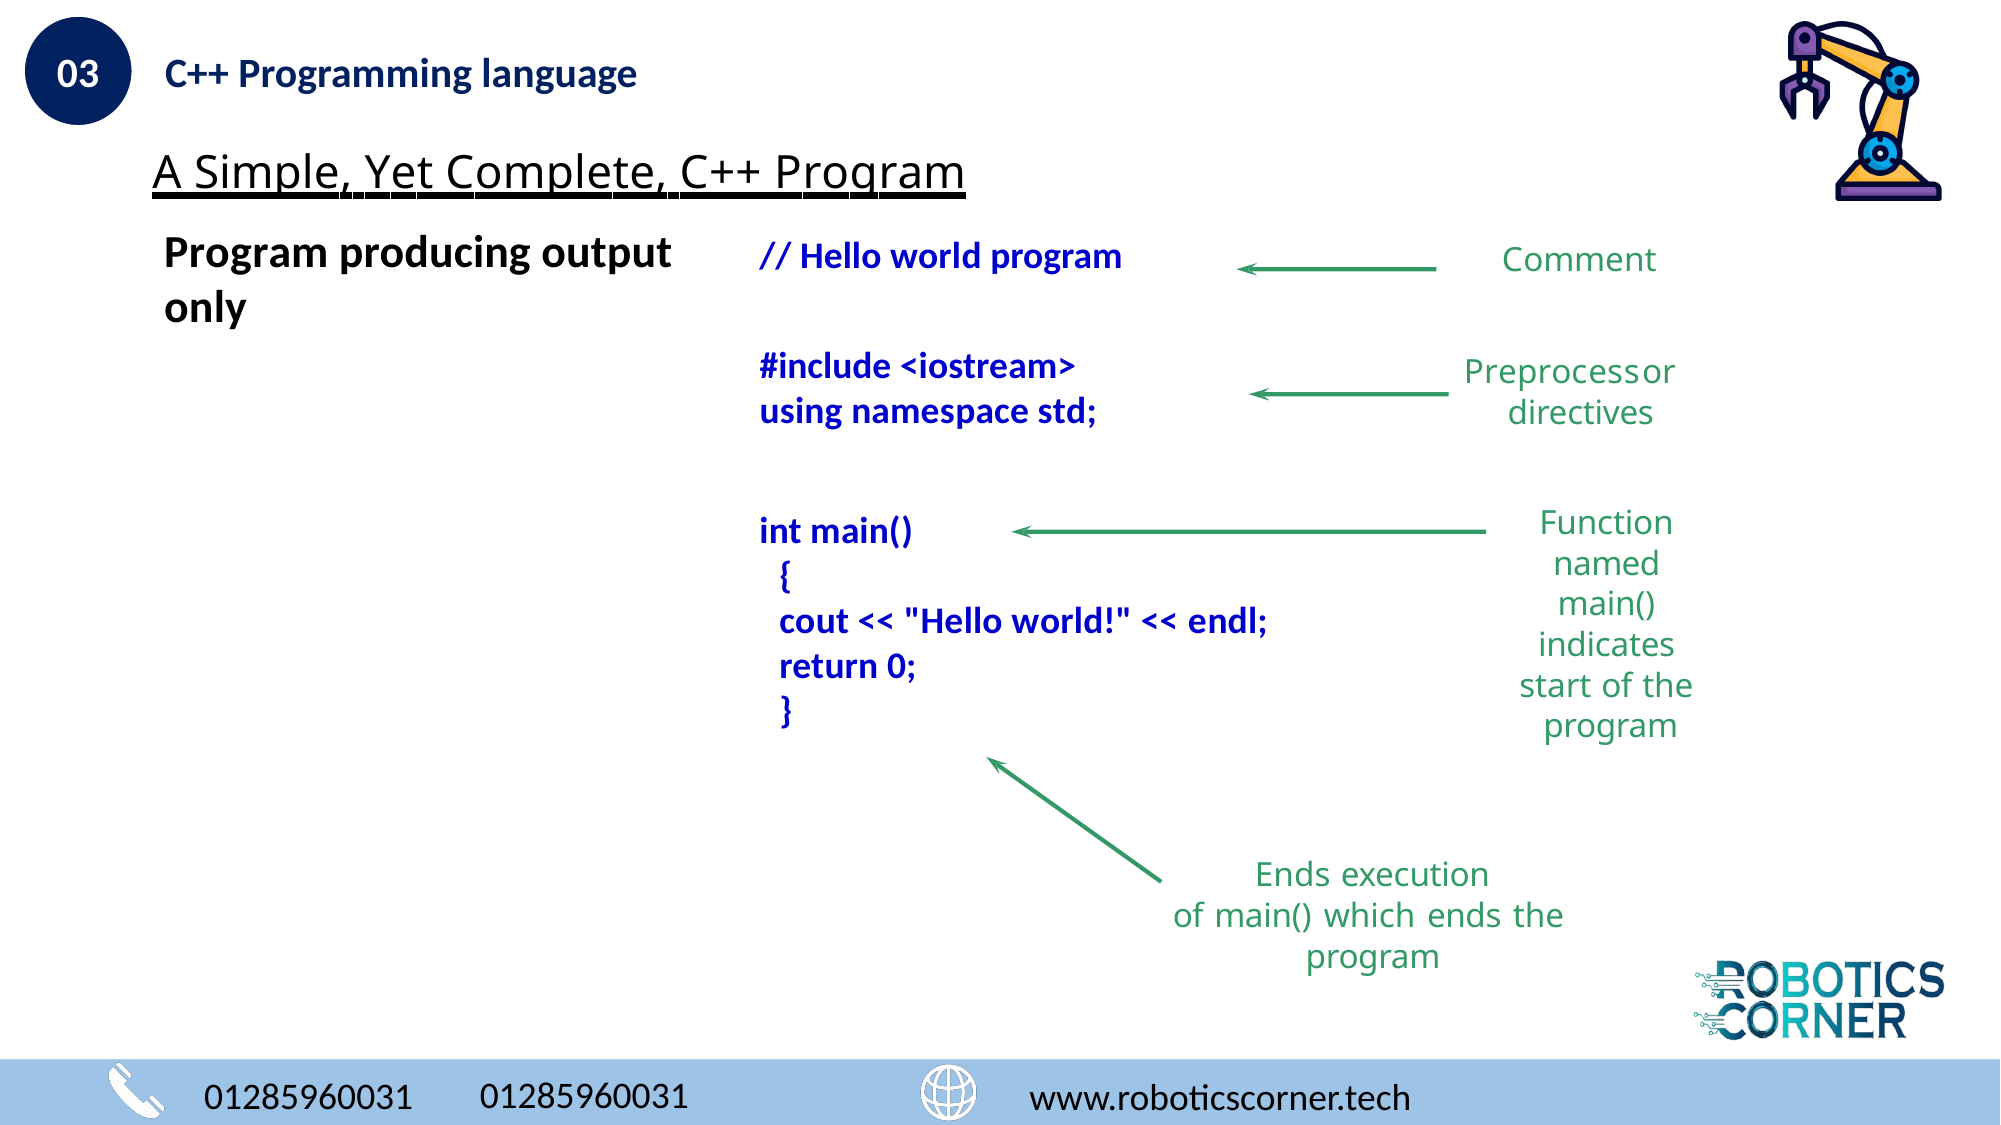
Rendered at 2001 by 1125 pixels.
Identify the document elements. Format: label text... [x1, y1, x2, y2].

title A Simple, Yet Complete, C++ Program [150, 73, 1411, 265]
text_box 03 [22, 14, 134, 128]
text_box [1248, 387, 1449, 401]
text_box Function named main() indicates start of the program [1510, 498, 1710, 745]
text_box 01285960031 [189, 1064, 495, 1125]
text_box [1236, 263, 1437, 276]
text_box Ends execution of main() which ends the program [1144, 850, 1601, 975]
text_box #include <iostream> using namespace std; [757, 338, 1171, 431]
picture [915, 1059, 981, 1125]
text_box [986, 756, 1144, 873]
text_box Comment [1499, 235, 1678, 279]
text_box int main() { cout << "Hello world!" << endl; return 0; } [757, 503, 1373, 732]
text_box Preprocessor directives [1461, 348, 1708, 432]
text_box [0, 1059, 915, 1125]
text_box C++ Programming language [150, 38, 697, 103]
text_box www.roboticscorner.tech [1014, 1065, 1531, 1125]
picture [1680, 859, 1953, 1059]
text_box [981, 1059, 2000, 1125]
text_box 01285960031 [465, 1063, 811, 1124]
text_box // Hello world program [757, 228, 1206, 276]
text_box [1011, 525, 1487, 539]
picture [103, 1057, 170, 1124]
picture [1771, 21, 1950, 201]
text_box Program producing output only [162, 218, 763, 332]
